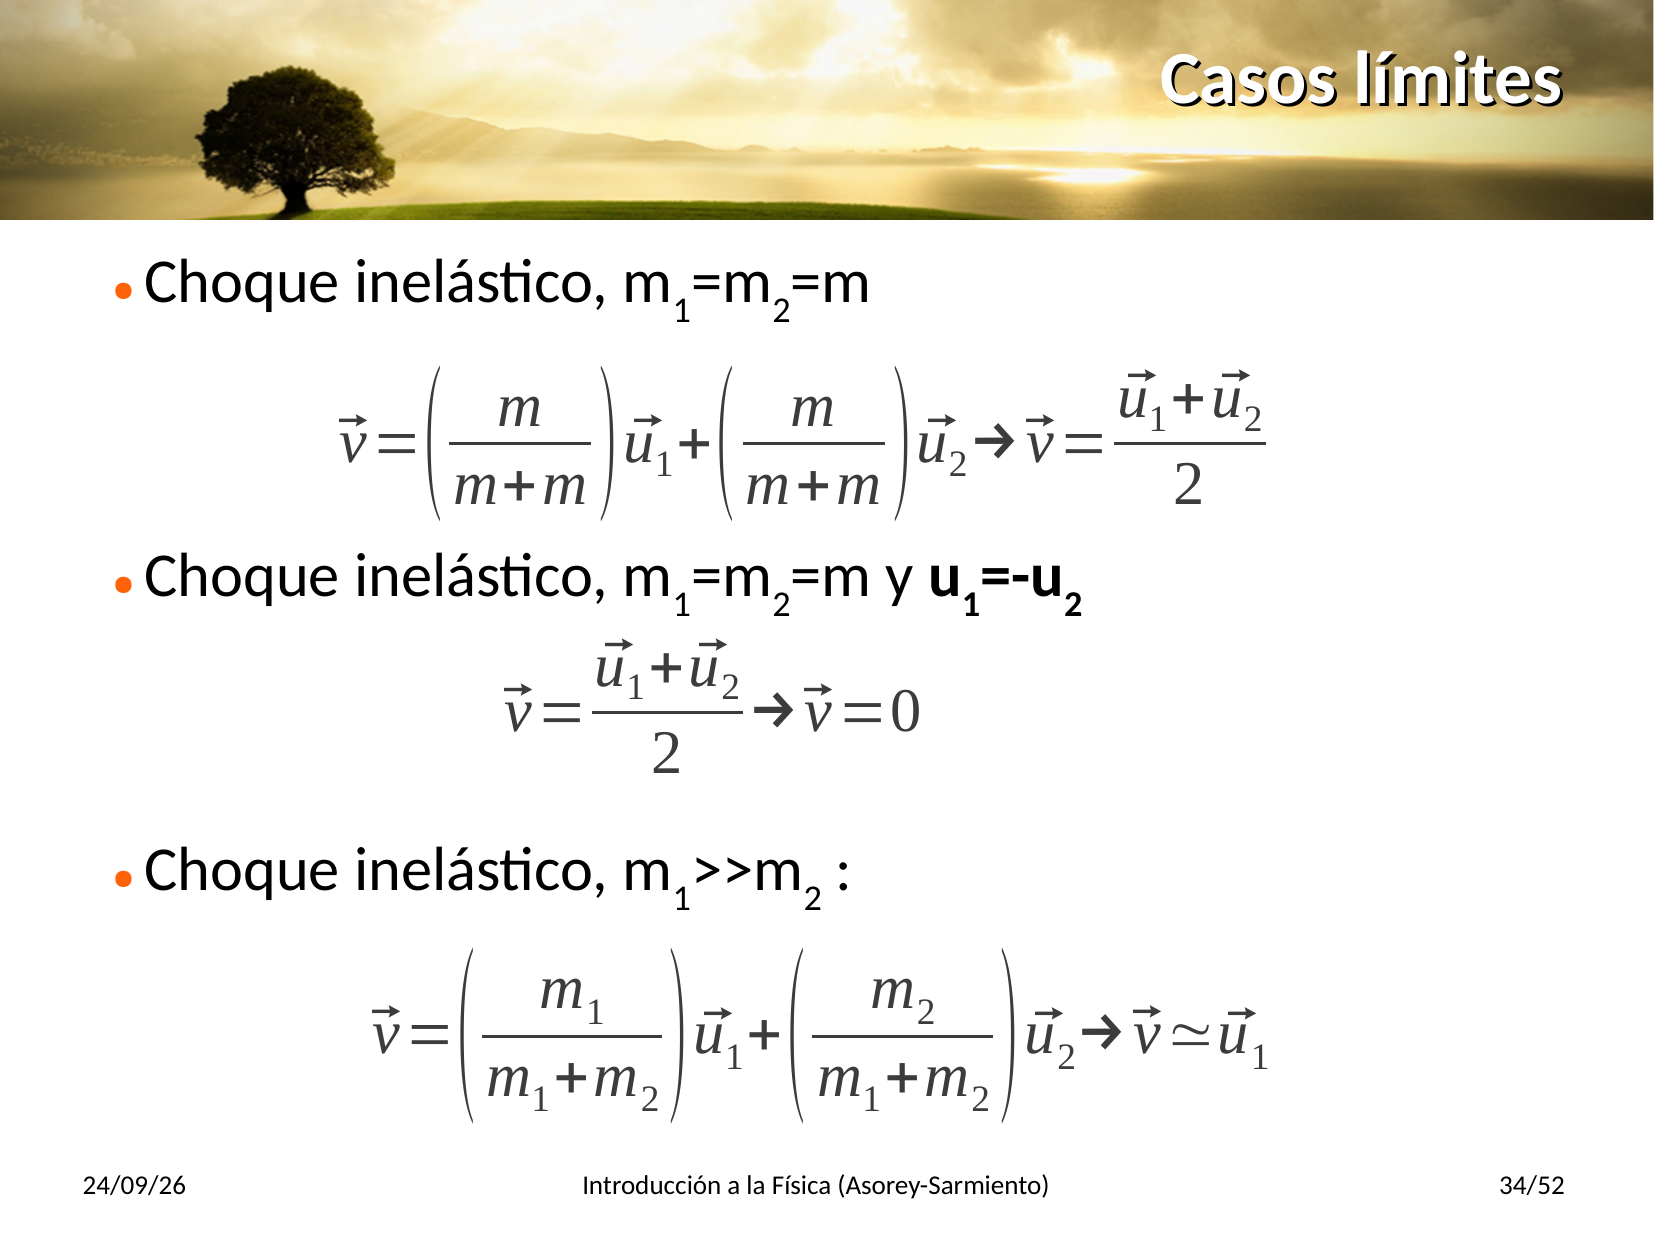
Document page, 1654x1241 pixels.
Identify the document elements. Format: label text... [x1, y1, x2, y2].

chart [495, 630, 928, 787]
title Casos límites [75, 19, 1564, 151]
chart [330, 360, 1275, 526]
list Choque inelástico, m1=m2=m Choque inelástico, m1=m2=m y u1=-u2 Choque inelástico, m1>>m2 : [82, 255, 1571, 1156]
chart [362, 945, 1276, 1129]
picture [0, 0, 1654, 220]
